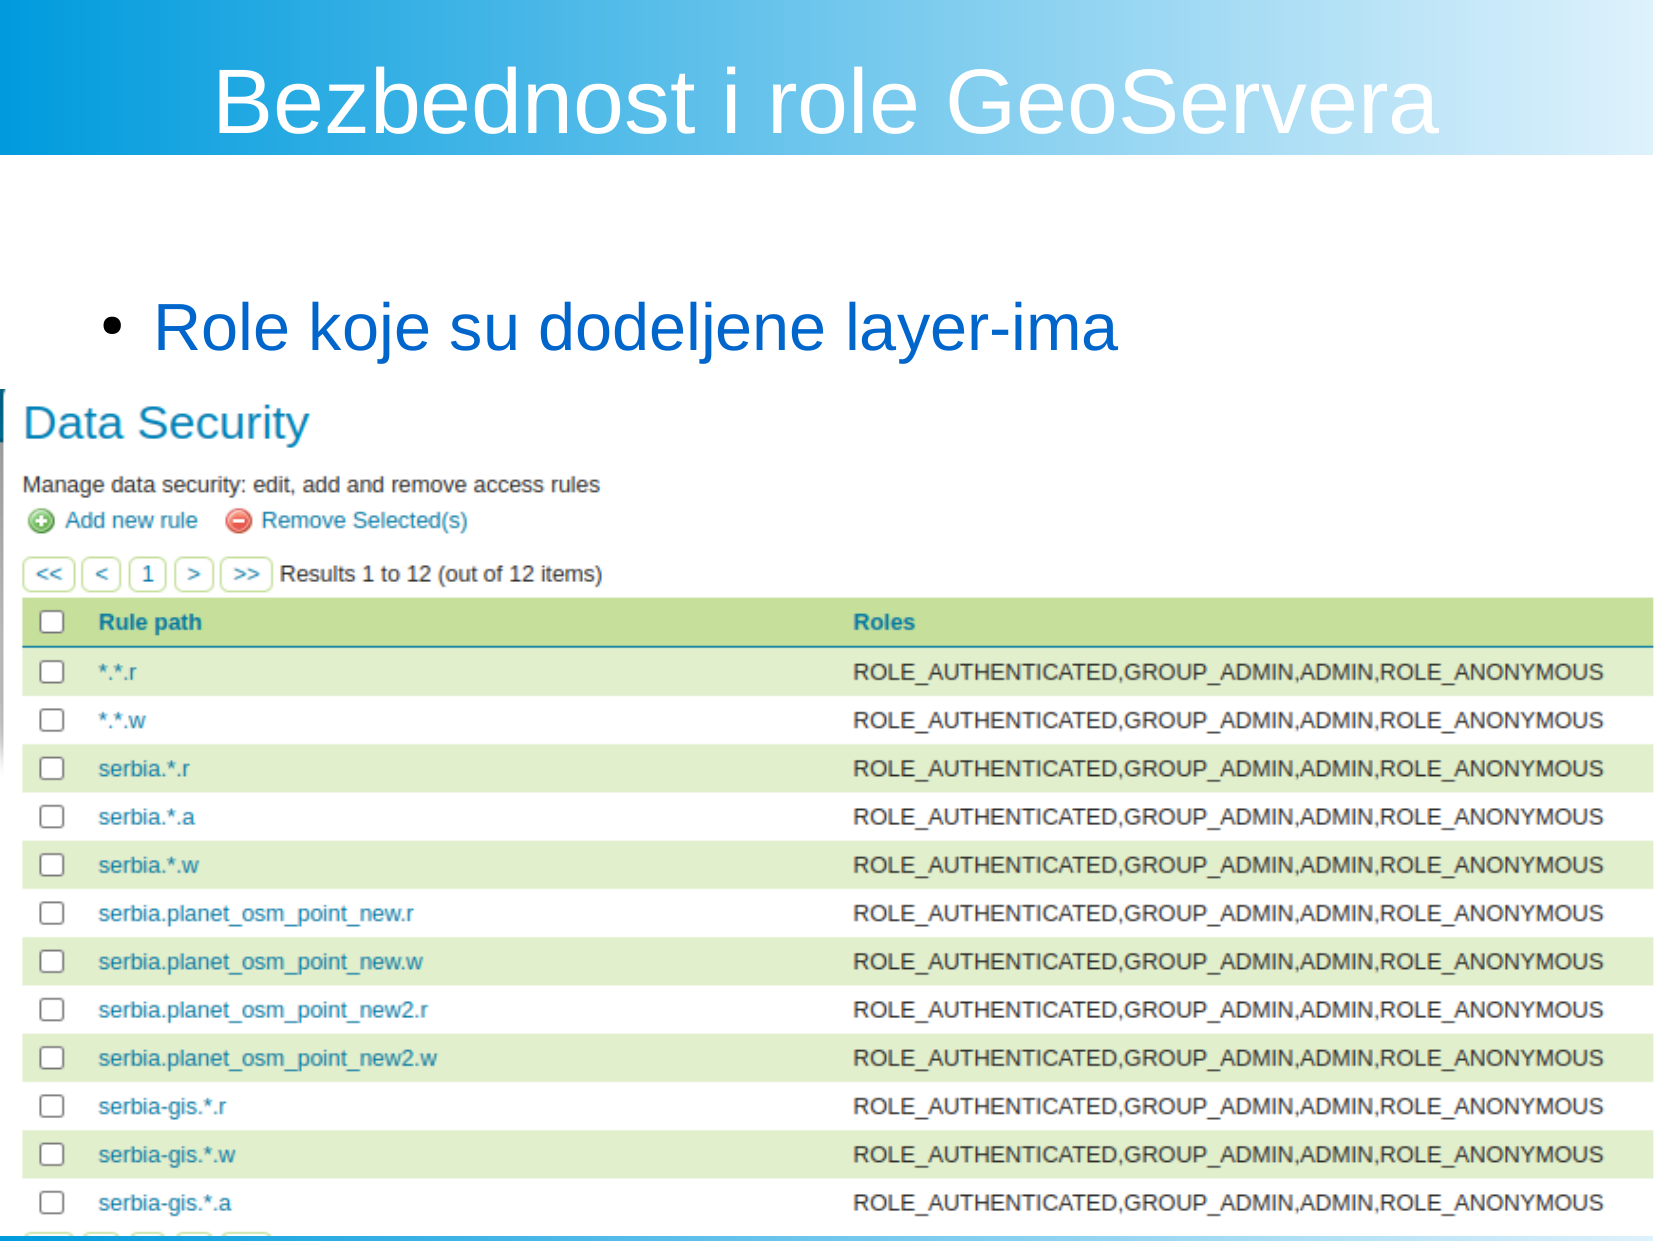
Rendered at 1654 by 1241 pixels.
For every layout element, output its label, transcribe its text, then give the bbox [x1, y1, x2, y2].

picture [0, 389, 1654, 1241]
list Role koje su dodeljene layer-ima [82, 290, 1571, 389]
title Bezbednost i role GeoServera [82, 49, 1571, 155]
